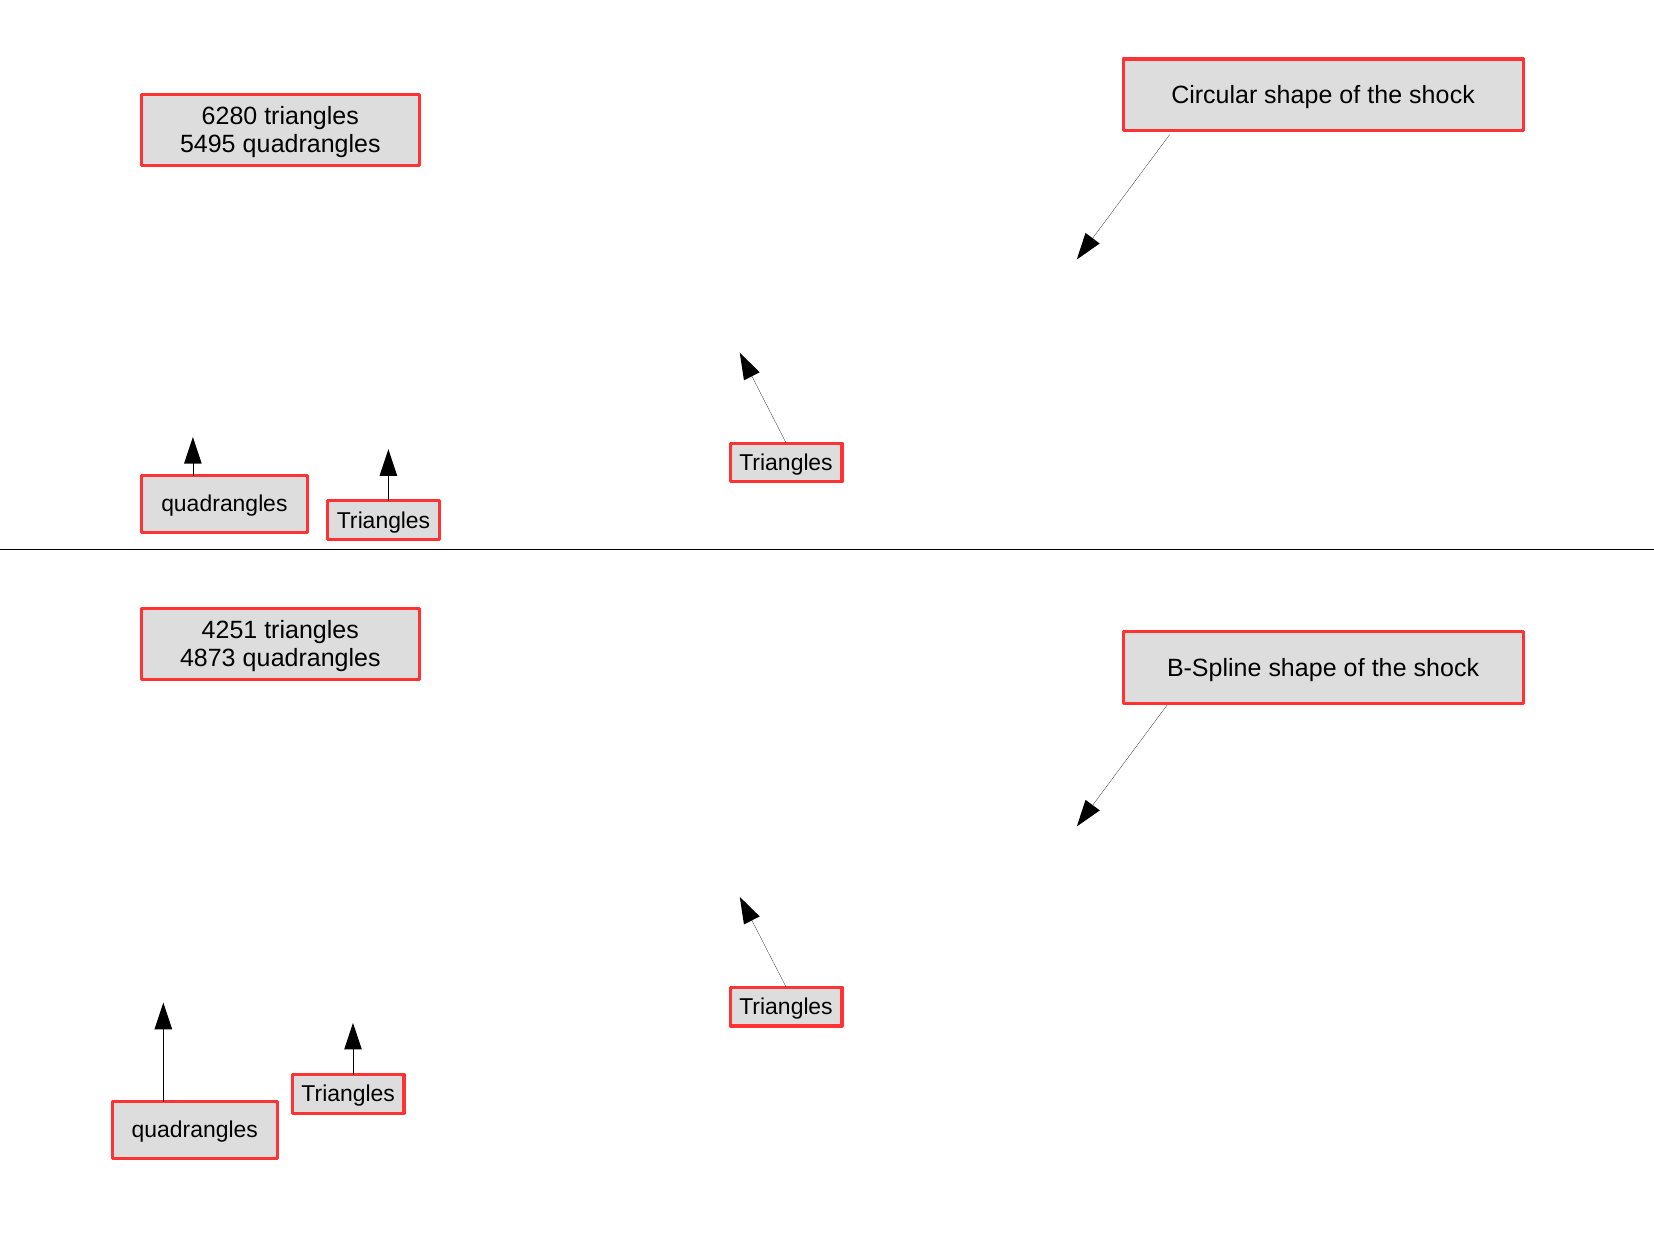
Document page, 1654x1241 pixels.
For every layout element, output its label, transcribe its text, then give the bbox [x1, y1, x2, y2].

text_box Triangles [327, 500, 440, 540]
text_box quadrangles [141, 475, 308, 533]
text_box Triangles [730, 443, 842, 482]
text_box B-Spline shape of the shock [1123, 631, 1524, 704]
text_box 4251 triangles 4873 quadrangles [141, 608, 420, 680]
text_box Circular shape of the shock [1123, 59, 1524, 131]
text_box quadrangles [112, 1101, 278, 1159]
picture [65, 614, 1628, 1063]
text_box Triangles [730, 987, 842, 1026]
text_box 6280 triangles 5495 quadrangles [141, 94, 420, 166]
picture [102, 106, 1559, 483]
text_box Triangles [292, 1074, 405, 1114]
